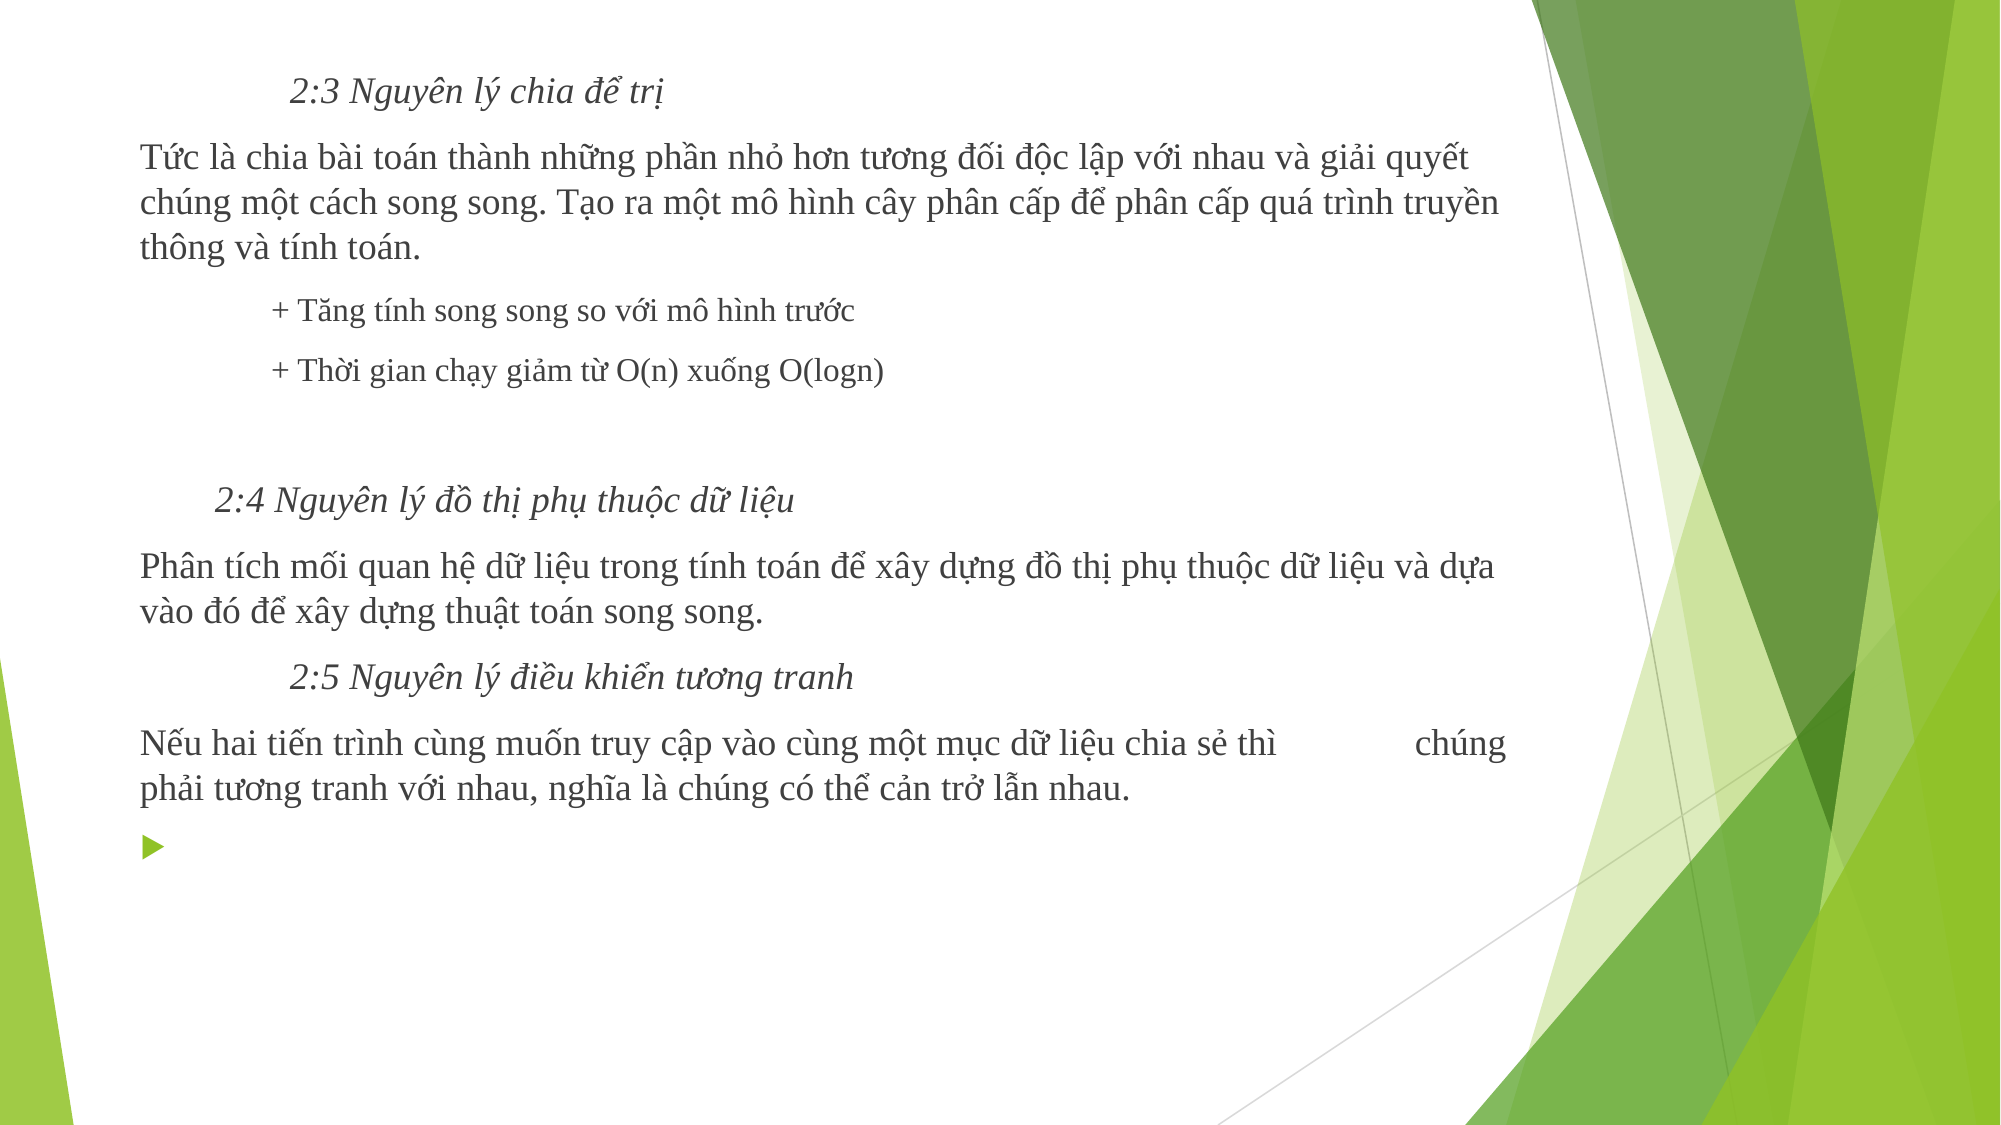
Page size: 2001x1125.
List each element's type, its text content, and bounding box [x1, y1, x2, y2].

list 2:3 Nguyên lý chia để trị Tức là chia bài toán thành những phần nhỏ hơn tương đối độc lập với nhau và giải quyết chúng một cách song song. Tạo ra một mô hình cây phân cấp để phân cấp quá trình truyền thông và tính toán. + Tăng tính song song so với mô hình trước + Thời gian chạy giảm từ O(n) xuống O(logn) 2:4 Nguyên lý đồ thị phụ thuộc dữ liệu Phân tích mối quan hệ dữ liệu trong tính toán để xây dựng đồ thị phụ thuộc dữ liệu và dựa vào đó để xây dựng thuật toán song song. 2:5 Nguyên lý điều khiển tương tranh Nếu hai tiến trình cùng muốn truy cập vào cùng một mục dữ liệu chia sẻ thì chúng phải tương tranh với nhau, nghĩa là chúng có thể cản trở lẫn nhau. [124, 58, 1535, 1000]
